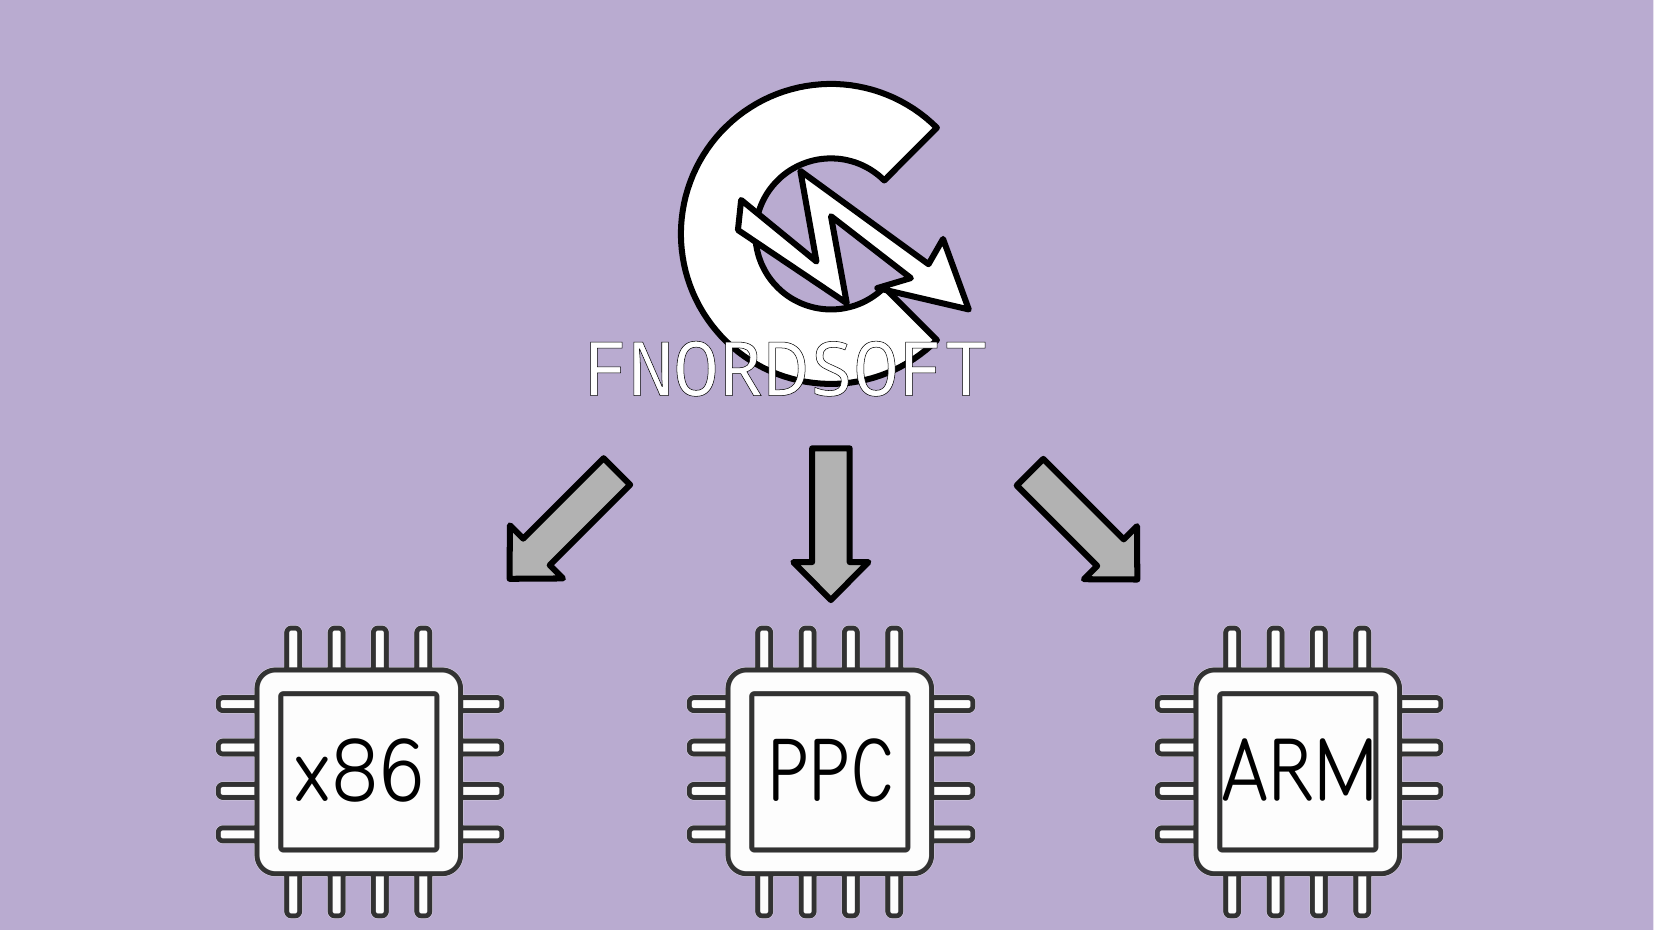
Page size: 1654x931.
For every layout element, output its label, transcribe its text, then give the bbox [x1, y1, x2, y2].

picture [1154, 625, 1444, 919]
text_box [509, 458, 631, 579]
picture [686, 625, 976, 919]
text_box [793, 448, 869, 601]
text_box [1016, 458, 1138, 580]
picture [215, 625, 505, 919]
text_box FNORDSOFT [568, 307, 1094, 419]
text_box [680, 83, 968, 307]
